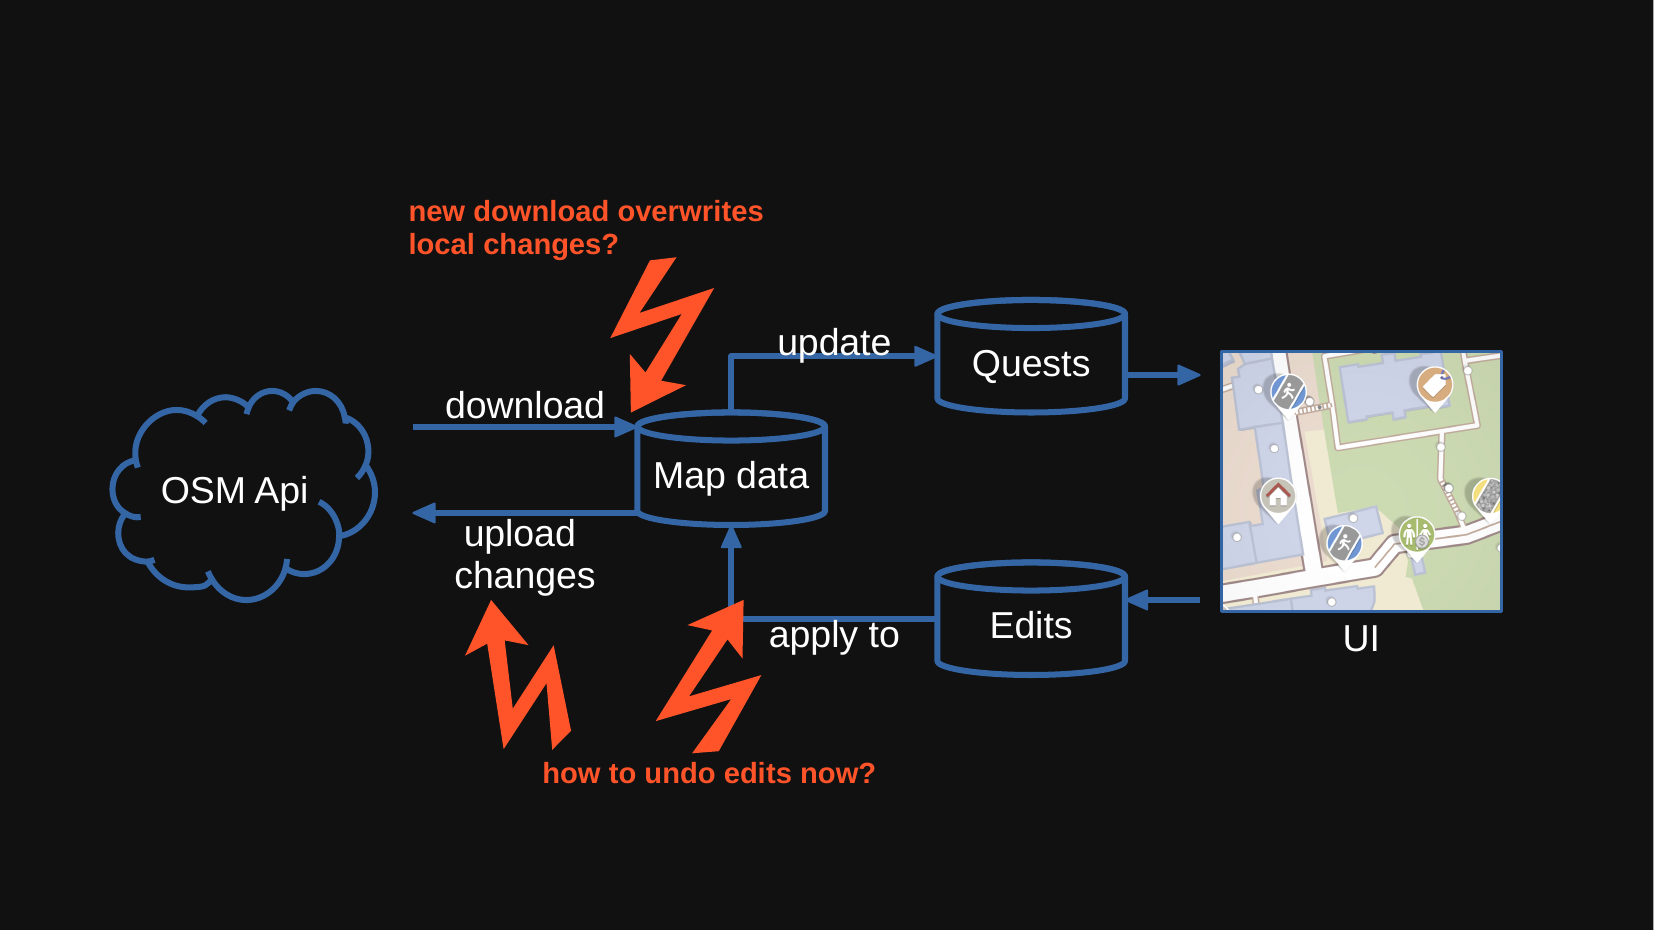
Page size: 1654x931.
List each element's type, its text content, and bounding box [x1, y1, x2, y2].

text_box OSM Api [112, 390, 376, 601]
text_box [465, 599, 572, 750]
text_box [655, 599, 762, 750]
text_box Quests [937, 314, 1126, 413]
text_box new download overwrites local changes? [393, 187, 788, 268]
text_box UI [1223, 609, 1501, 673]
text_box Edits [937, 577, 1126, 676]
text_box Map data [637, 427, 826, 525]
picture [1223, 353, 1501, 609]
text_box [610, 268, 715, 413]
text_box how to undo edits now? [527, 750, 892, 798]
